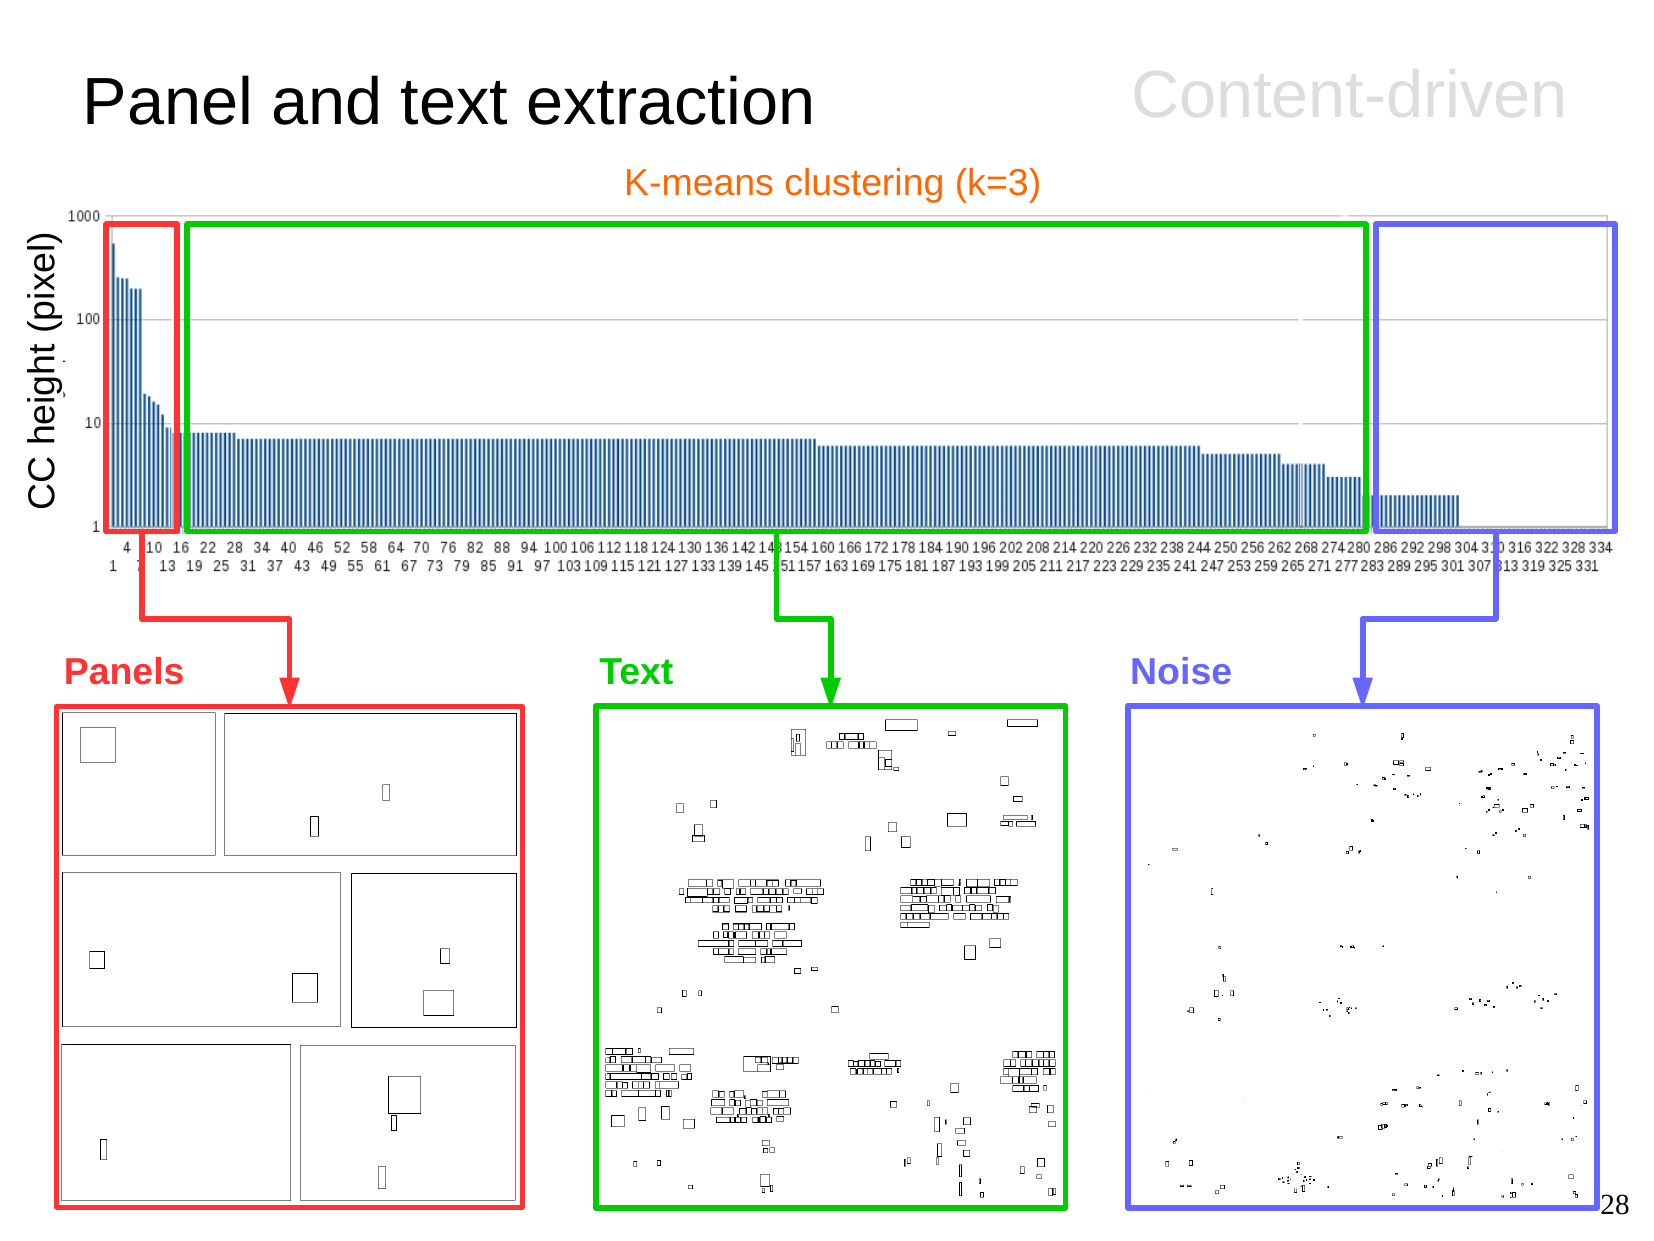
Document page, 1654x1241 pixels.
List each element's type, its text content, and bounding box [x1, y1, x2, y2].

text_box CC height (pixel) [12, 193, 70, 549]
picture [598, 708, 1063, 1205]
text_box Noise [1104, 643, 1258, 701]
text_box Text [584, 643, 739, 701]
picture [59, 708, 520, 1205]
picture [190, 227, 1363, 529]
picture [1379, 227, 1612, 529]
text_box K-means clustering (k=3) [578, 153, 1087, 211]
picture [1130, 708, 1595, 1205]
picture [1499, 534, 1616, 579]
text_box Panels [47, 643, 201, 701]
title Panel and text extraction [82, 49, 1571, 154]
picture [63, 208, 1616, 579]
picture [109, 227, 174, 529]
